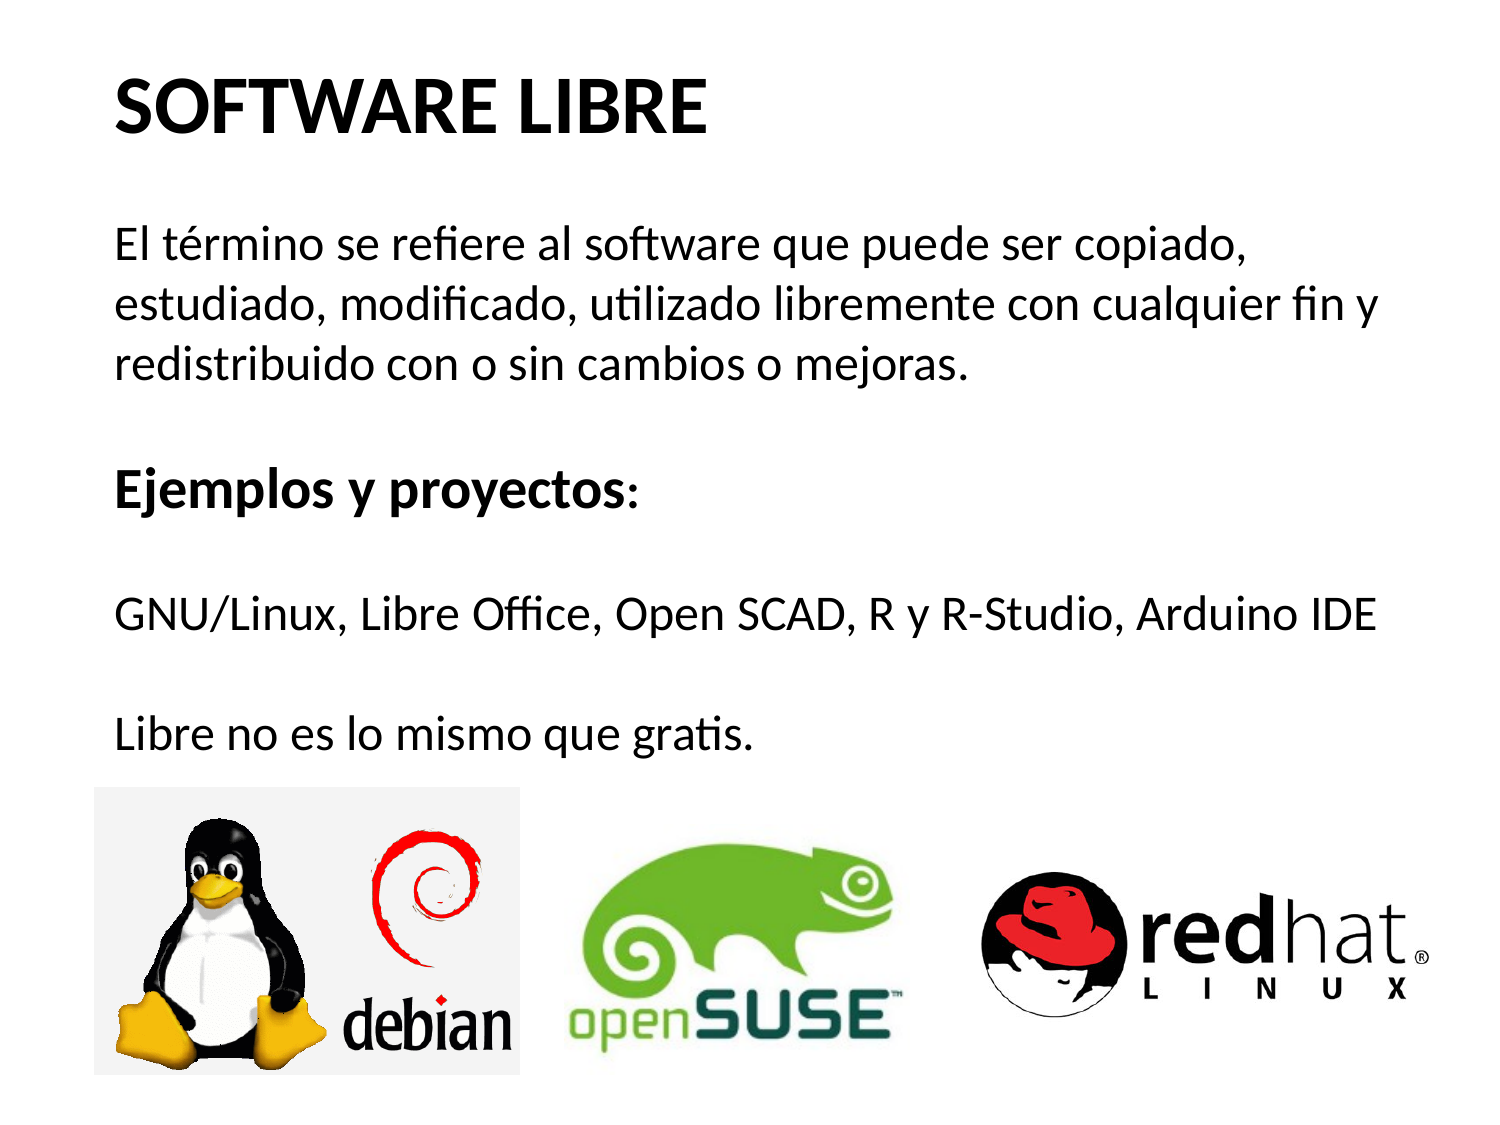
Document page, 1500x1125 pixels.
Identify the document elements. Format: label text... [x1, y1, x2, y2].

text_box SOFTWARE LIBRE El término se refiere al software que puede ser copiado, estudiado, modificado, utilizado libremente con cualquier fin y redistribuido con o sin cambios o mejoras. Ejemplos y proyectos: GNU/Linux, Libre Office, Open SCAD, R y R-Studio, Arduino IDE Libre no es lo mismo que gratis. [100, 42, 1400, 768]
picture [564, 824, 910, 1075]
picture [94, 787, 520, 1075]
picture [981, 814, 1430, 1093]
